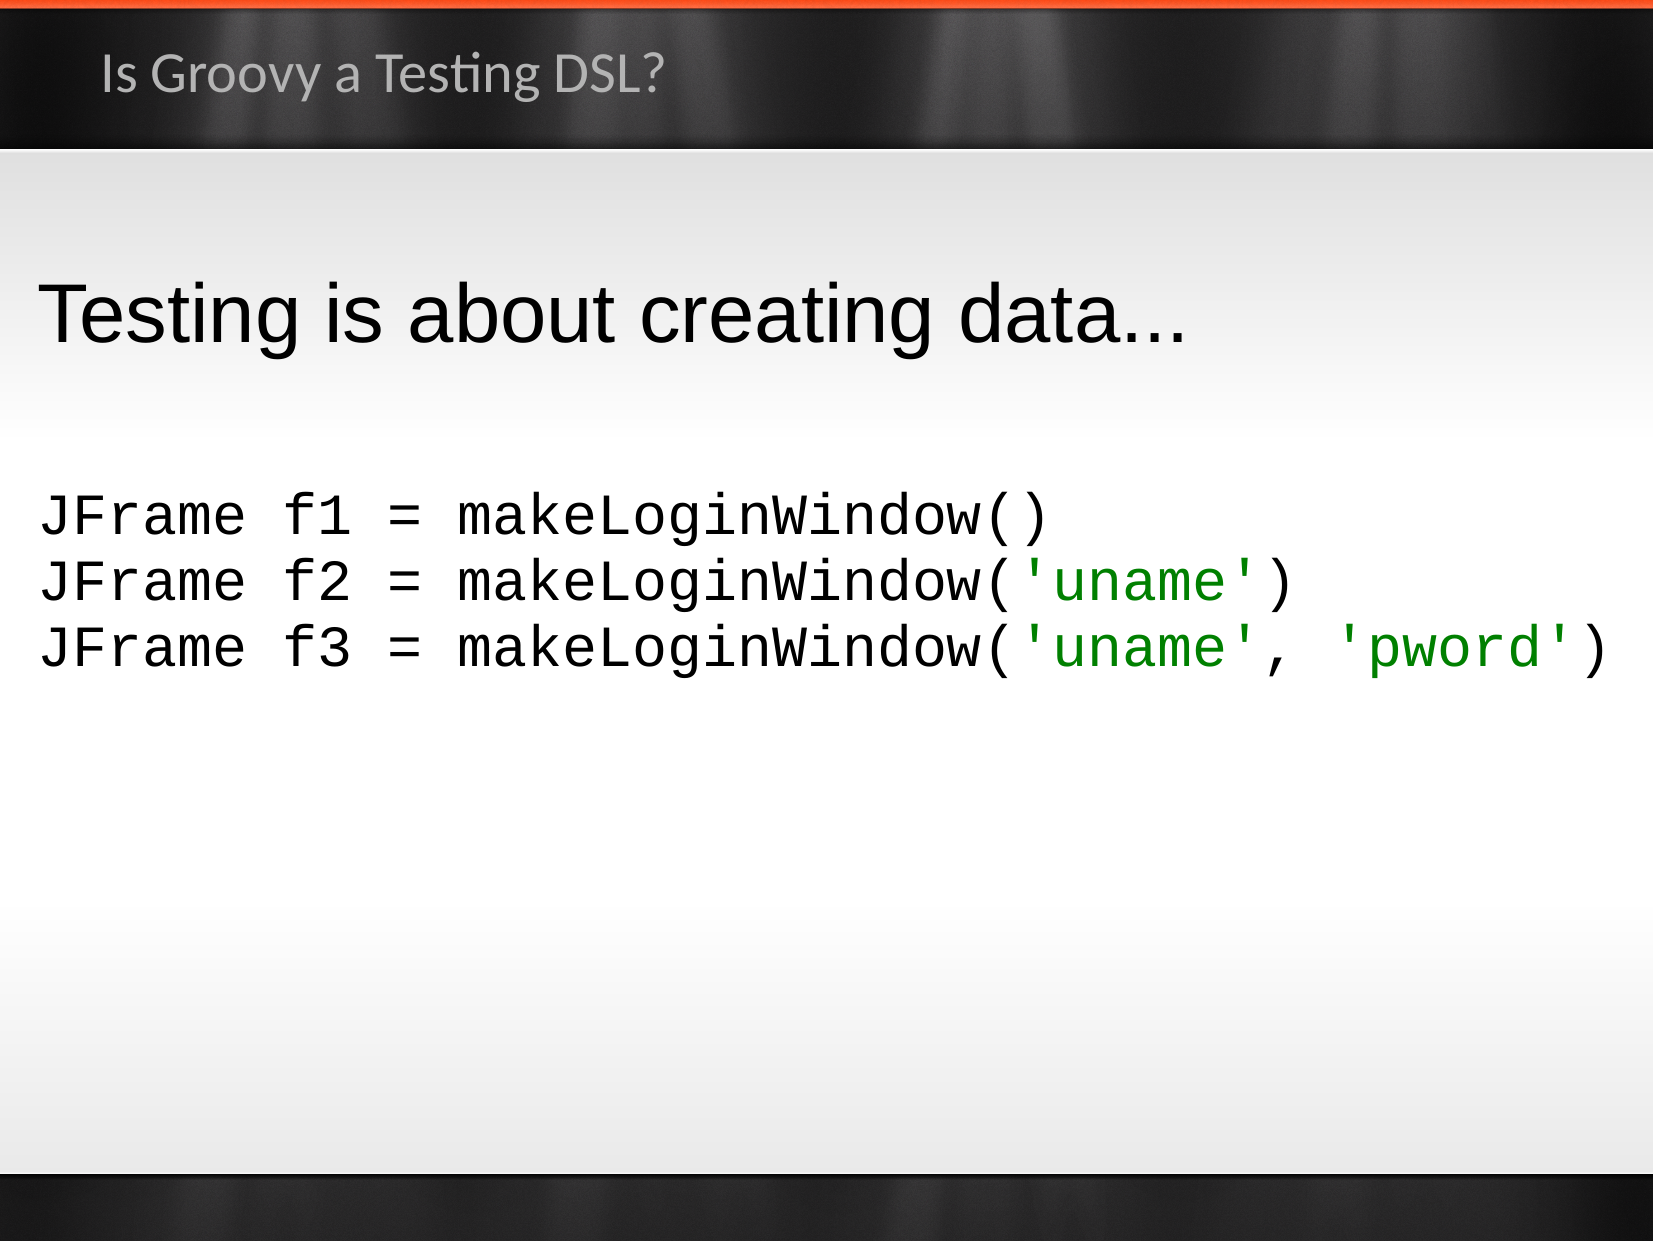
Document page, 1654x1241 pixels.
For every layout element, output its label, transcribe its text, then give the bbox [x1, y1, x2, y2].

list Testing is about creating data... JFrame f1 = makeLoginWindow() JFrame f2 = makeLoginWindow('uname') JFrame f3 = makeLoginWindow('uname', 'pword') [37, 267, 1653, 1114]
title Is Groovy a Testing DSL? [100, 6, 1588, 151]
picture [0, 0, 1653, 1241]
